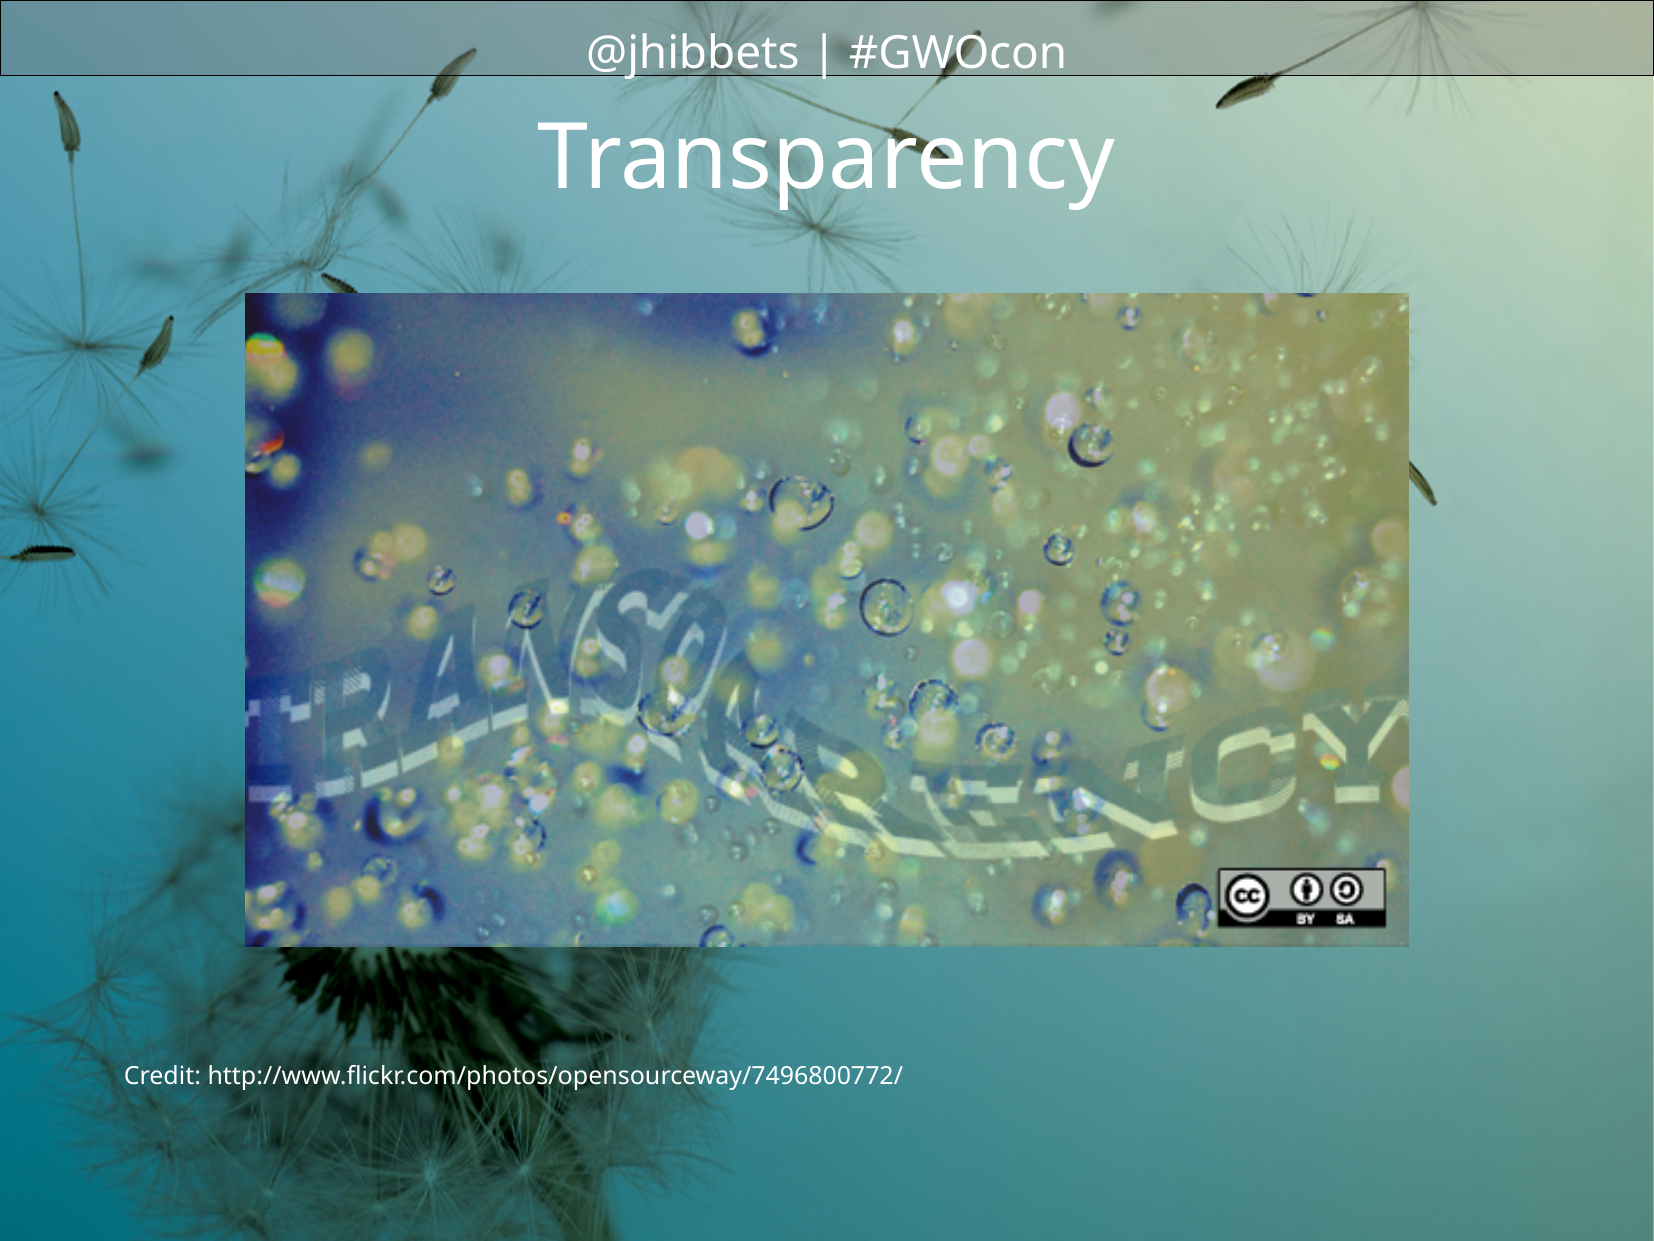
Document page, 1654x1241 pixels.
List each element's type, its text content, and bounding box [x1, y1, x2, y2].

picture [0, 76, 1654, 1241]
text_box Credit: http://www.flickr.com/photos/opensourceway/7496800772/ [109, 1050, 928, 1093]
title Transparency [82, 49, 1571, 257]
